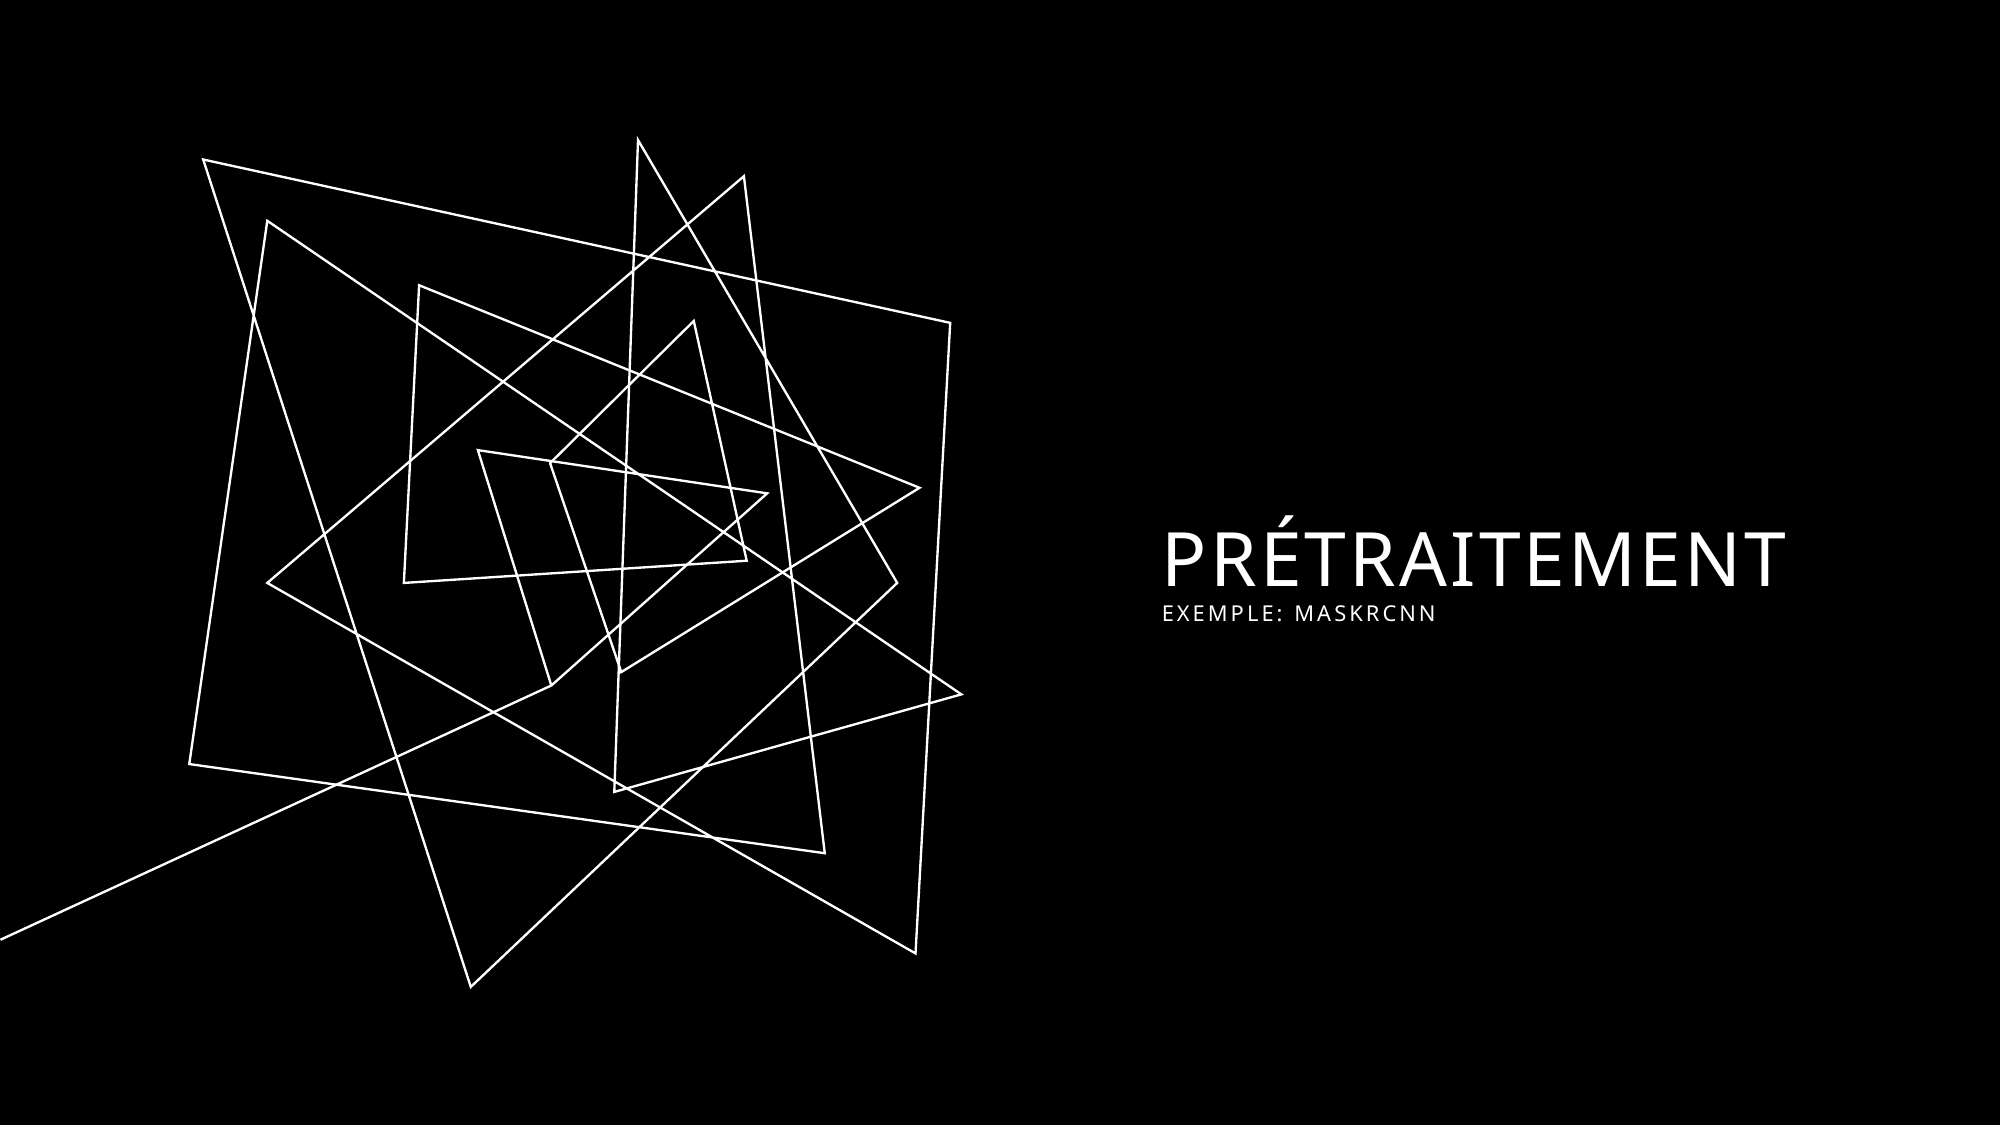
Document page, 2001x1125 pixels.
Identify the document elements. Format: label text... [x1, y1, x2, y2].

title Prétraitement exemple: MaskRCNN [1146, 66, 1833, 634]
